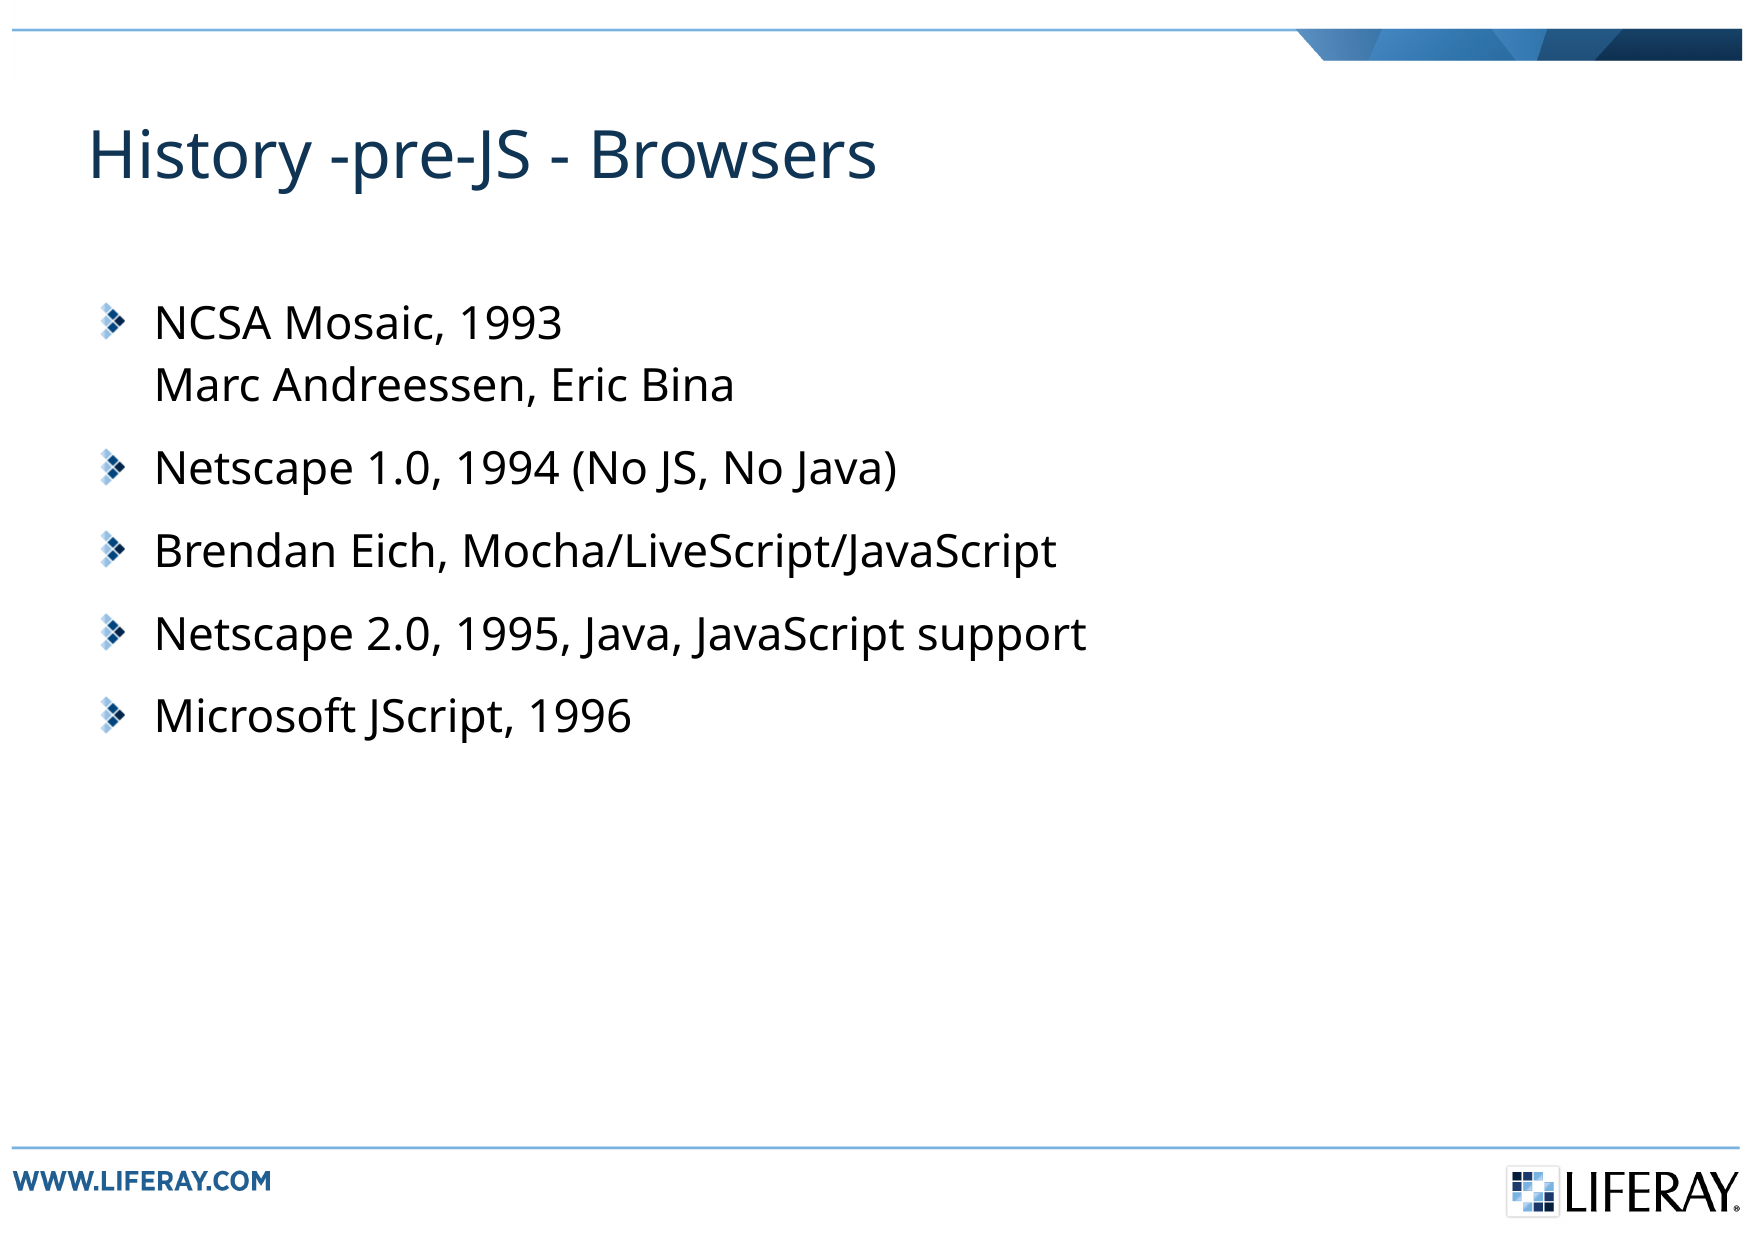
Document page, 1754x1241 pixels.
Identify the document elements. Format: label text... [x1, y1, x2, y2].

list NCSA Mosaic, 1993 Marc Andreessen, Eric Bina Netscape 1.0, 1994 (No JS, No Java) Brendan Eich, Mocha/LiveScript/JavaScript Netscape 2.0, 1995, Java, JavaScript support Microsoft JScript, 1996 [82, 290, 1571, 1010]
picture [12, 0, 1743, 84]
title History -pre-JS - Browsers [87, 49, 1667, 257]
picture [10, 1124, 1741, 1234]
